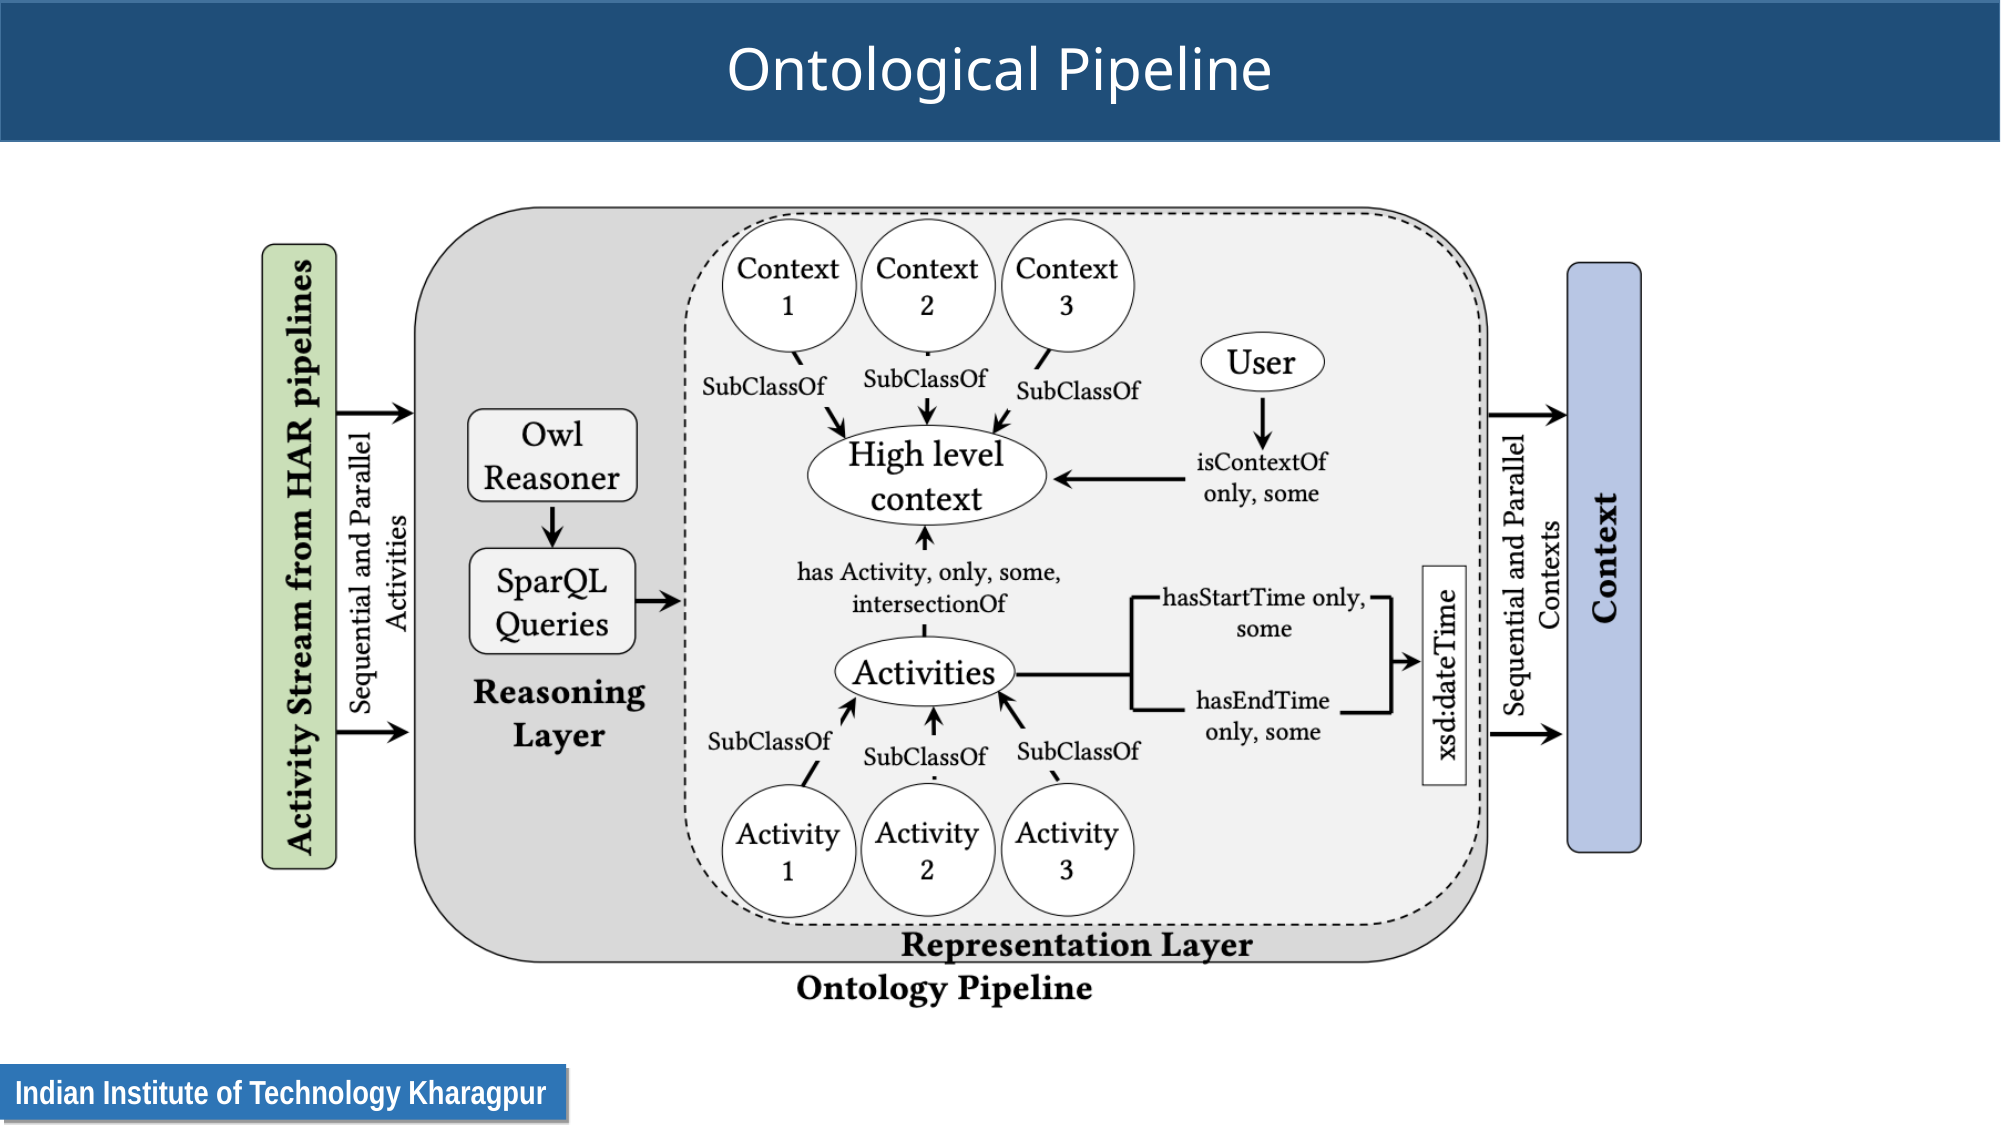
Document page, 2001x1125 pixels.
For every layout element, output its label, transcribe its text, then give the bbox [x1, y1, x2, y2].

title Ontological Pipeline [0, 1, 2000, 141]
picture [200, 162, 1683, 1038]
